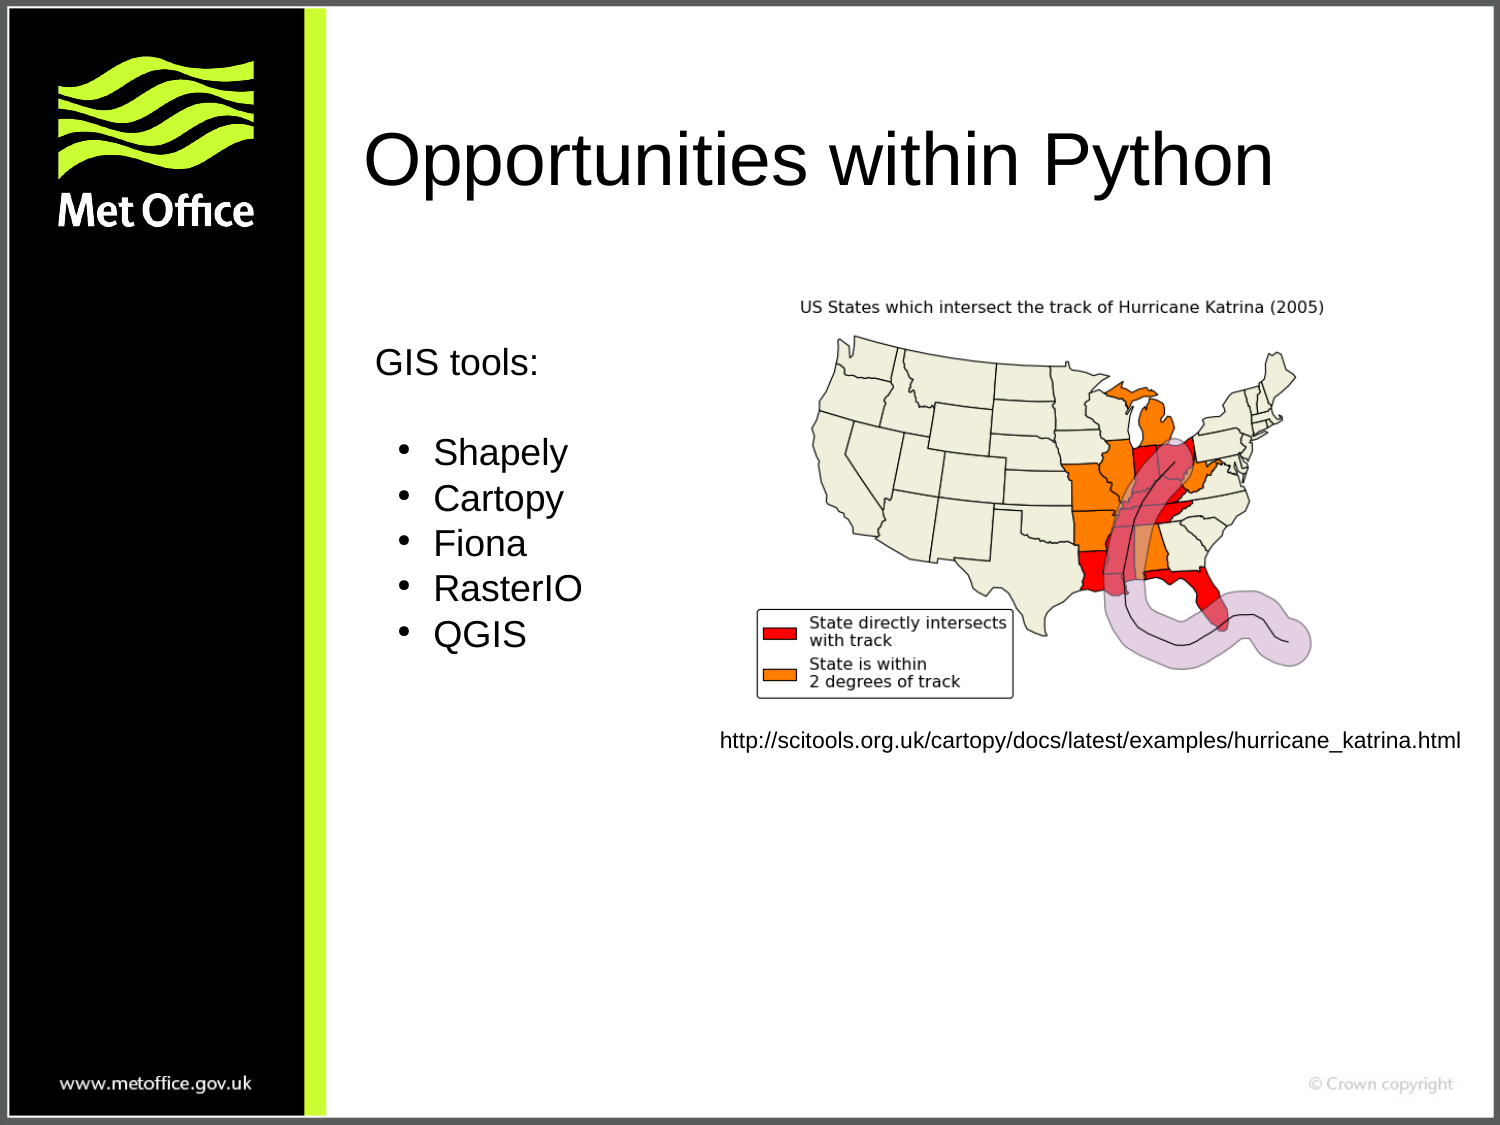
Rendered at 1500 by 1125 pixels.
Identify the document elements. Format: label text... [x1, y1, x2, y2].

picture [2, 2, 1498, 1123]
text_box GIS tools: Shapely Cartopy Fiona RasterIO QGIS [360, 329, 732, 662]
title Opportunities within Python [348, 95, 1495, 209]
text_box http://scitools.org.uk/cartopy/docs/latest/examples/hurricane_katrina.html [705, 717, 1486, 768]
